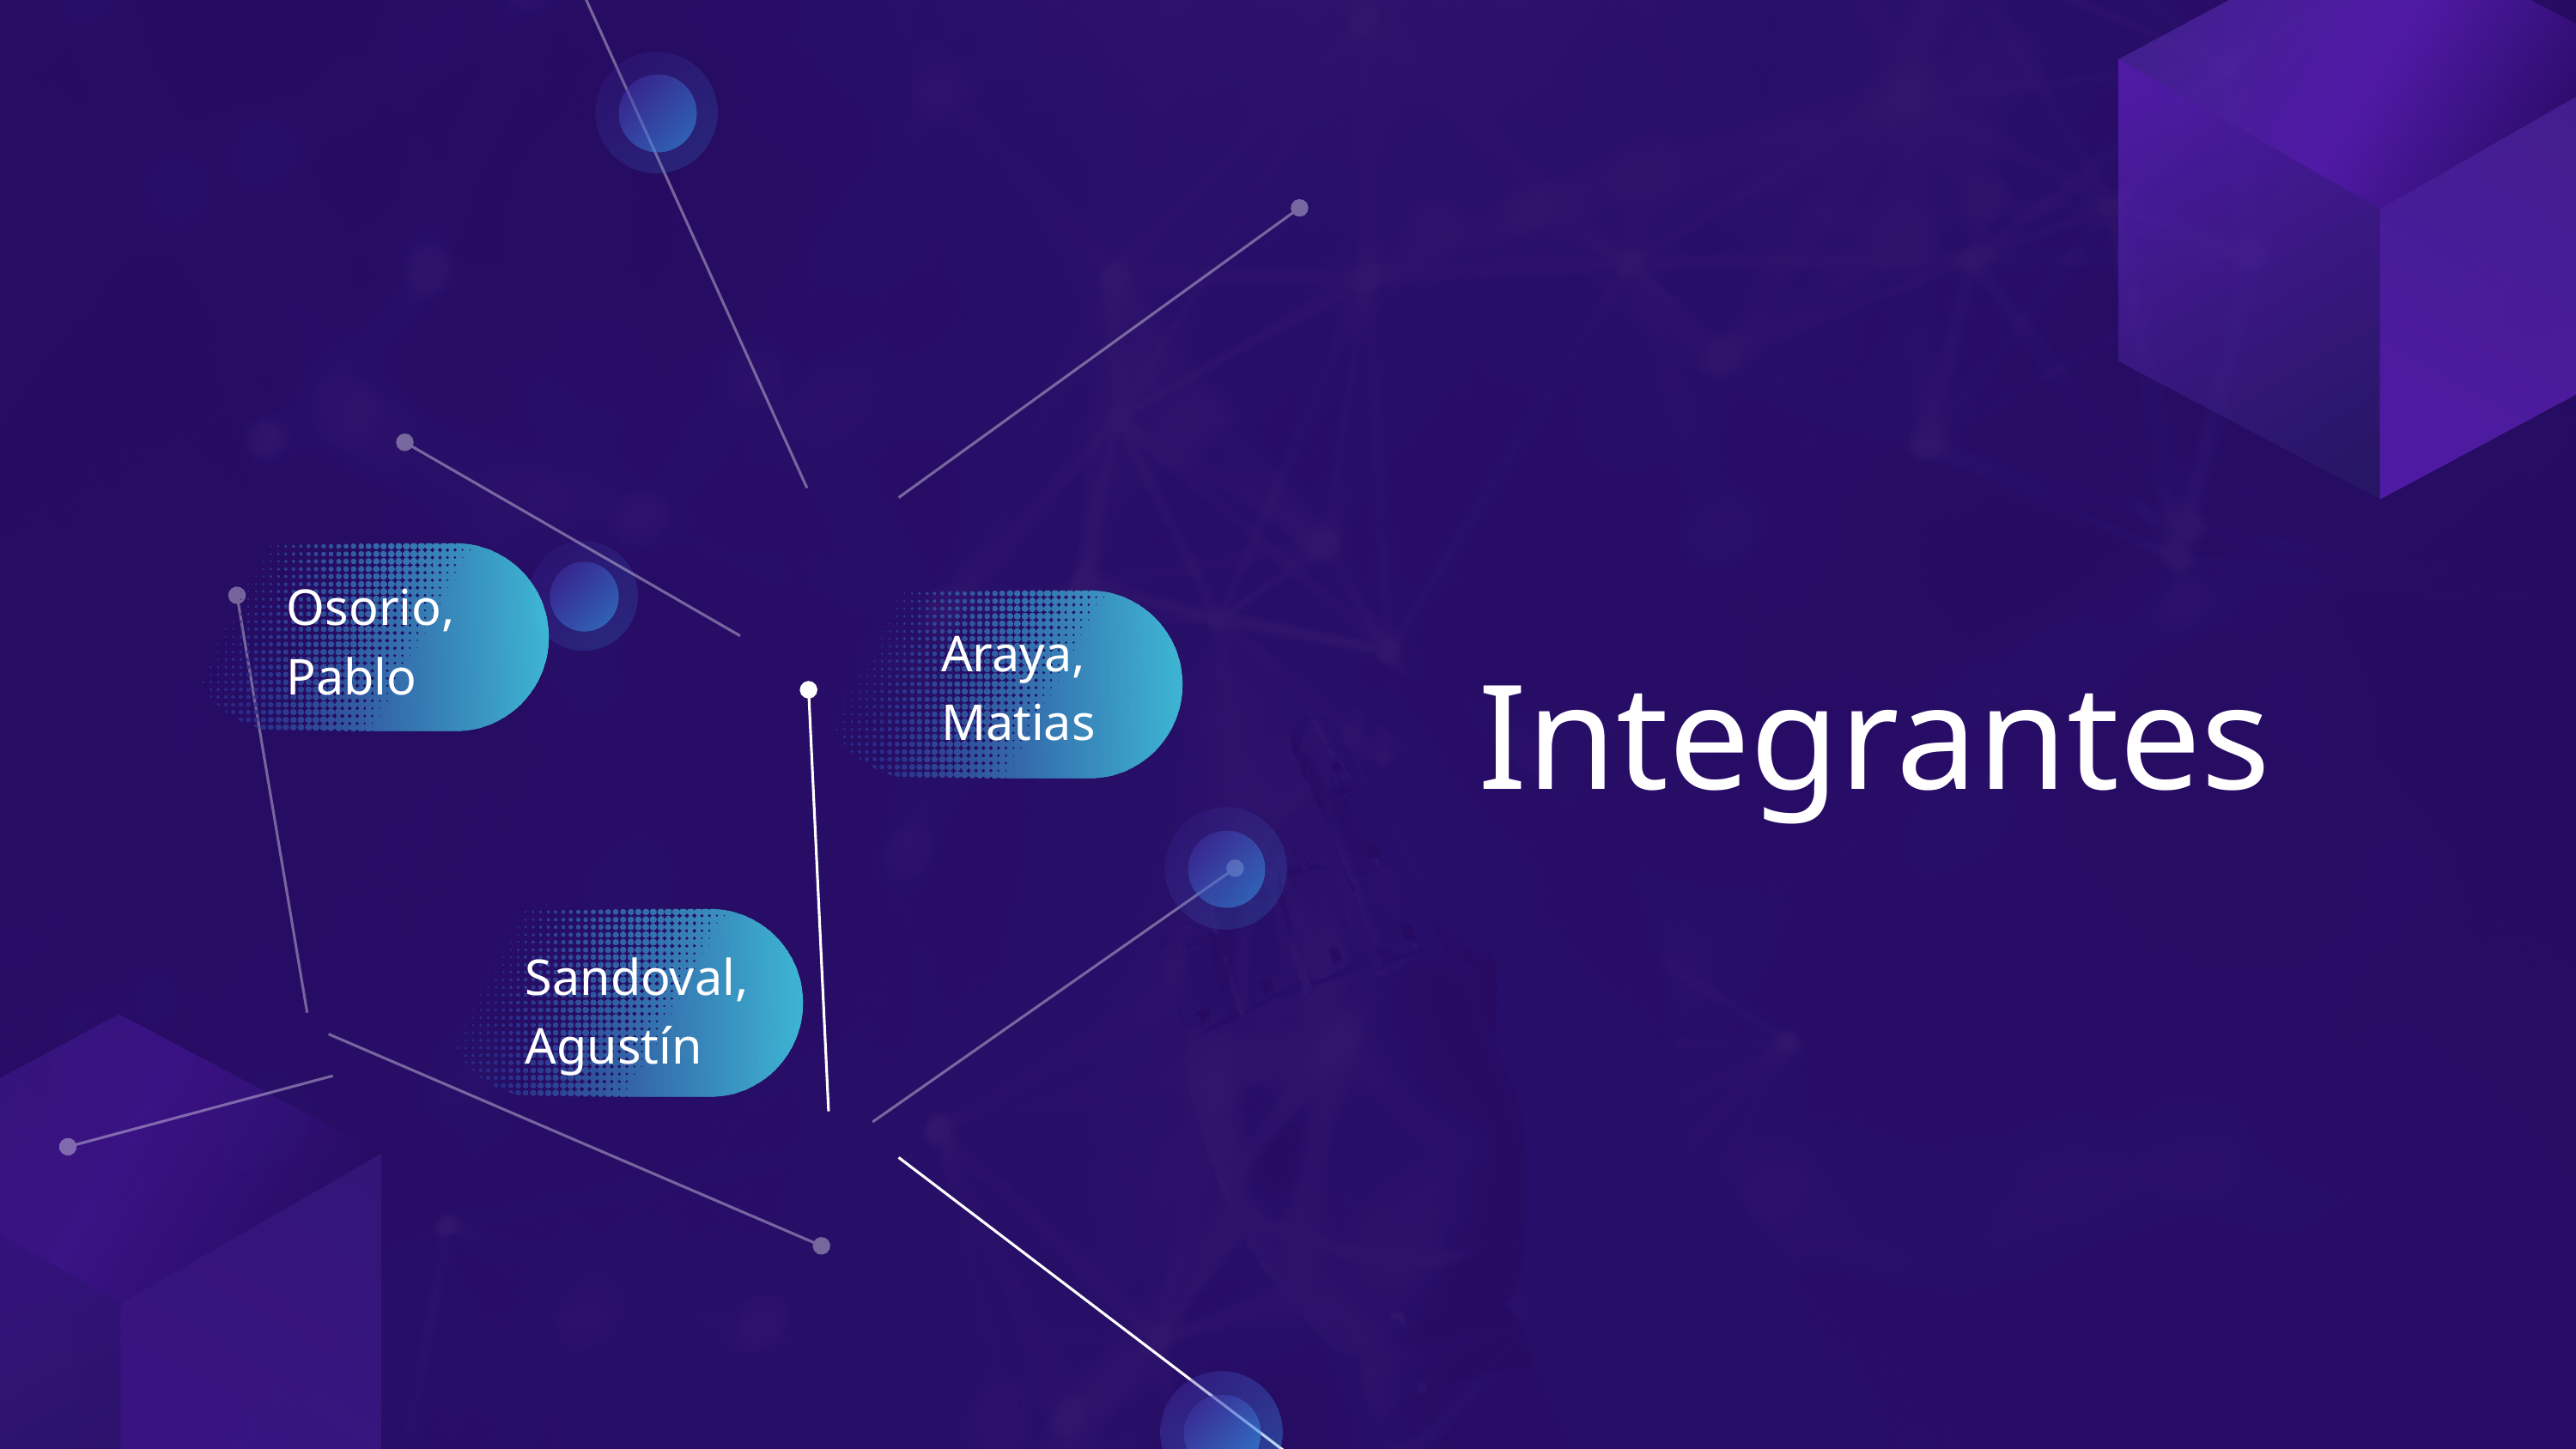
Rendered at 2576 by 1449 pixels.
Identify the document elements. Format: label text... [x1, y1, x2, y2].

text_box Integrantes [1478, 615, 2380, 819]
text_box Osorio, Pablo [286, 566, 522, 705]
text_box Sandoval, Agustín [525, 936, 782, 1075]
text_box Araya, Matias [941, 611, 1176, 751]
text_box Sandoval, Agustín [563, 1040, 579, 1060]
text_box Integrantes [1771, 720, 1814, 780]
picture [0, 0, 2576, 1449]
